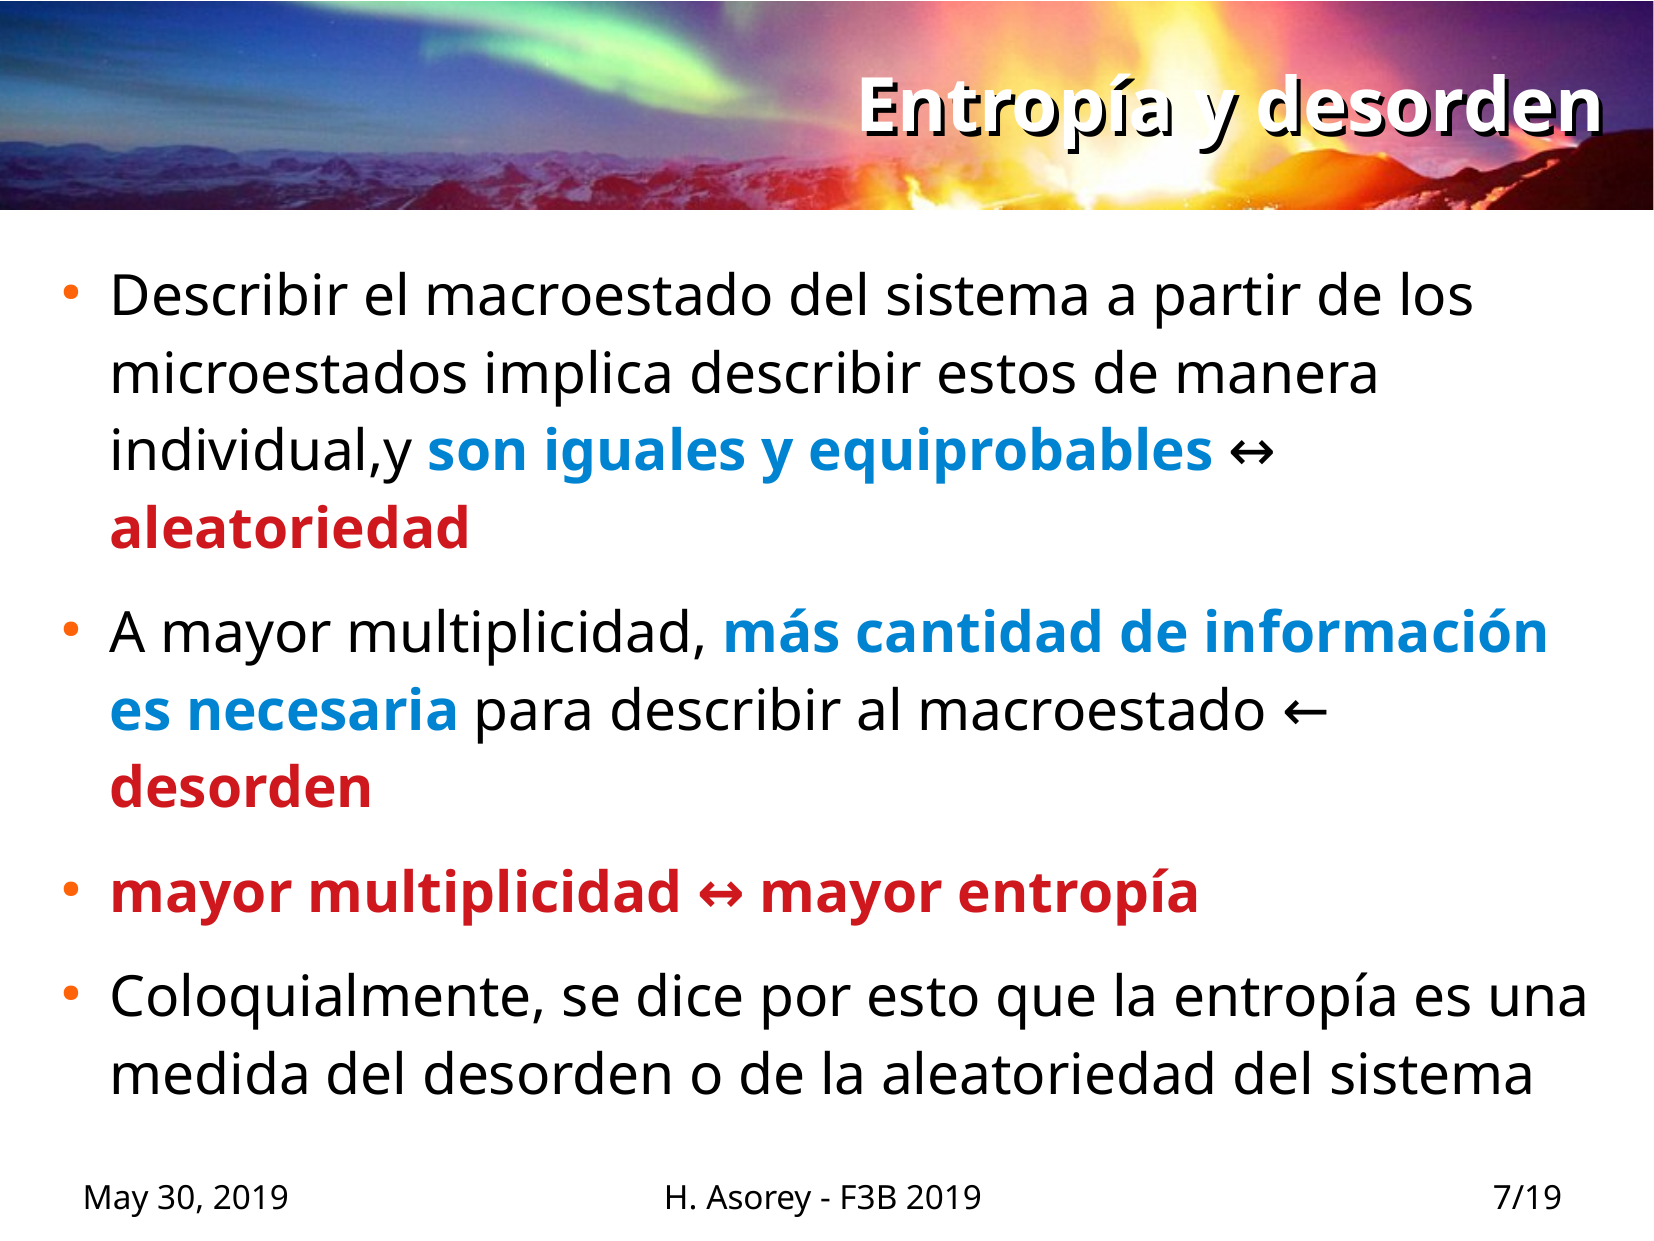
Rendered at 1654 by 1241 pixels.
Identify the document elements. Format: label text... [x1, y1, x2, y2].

title Entropía y desorden [45, 15, 1606, 191]
list Describir el macroestado del sistema a partir de los microestados implica describir estos de manera individual,y son iguales y equiprobables ↔ aleatoriedad A mayor multiplicidad, más cantidad de información es necesaria para describir al macroestado ← desorden mayor multiplicidad ↔ mayor entropía Coloquialmente, se dice por esto que la entropía es una medida del desorden o de la aleatoriedad del sistema [45, 255, 1606, 1156]
picture [0, 1, 1654, 210]
